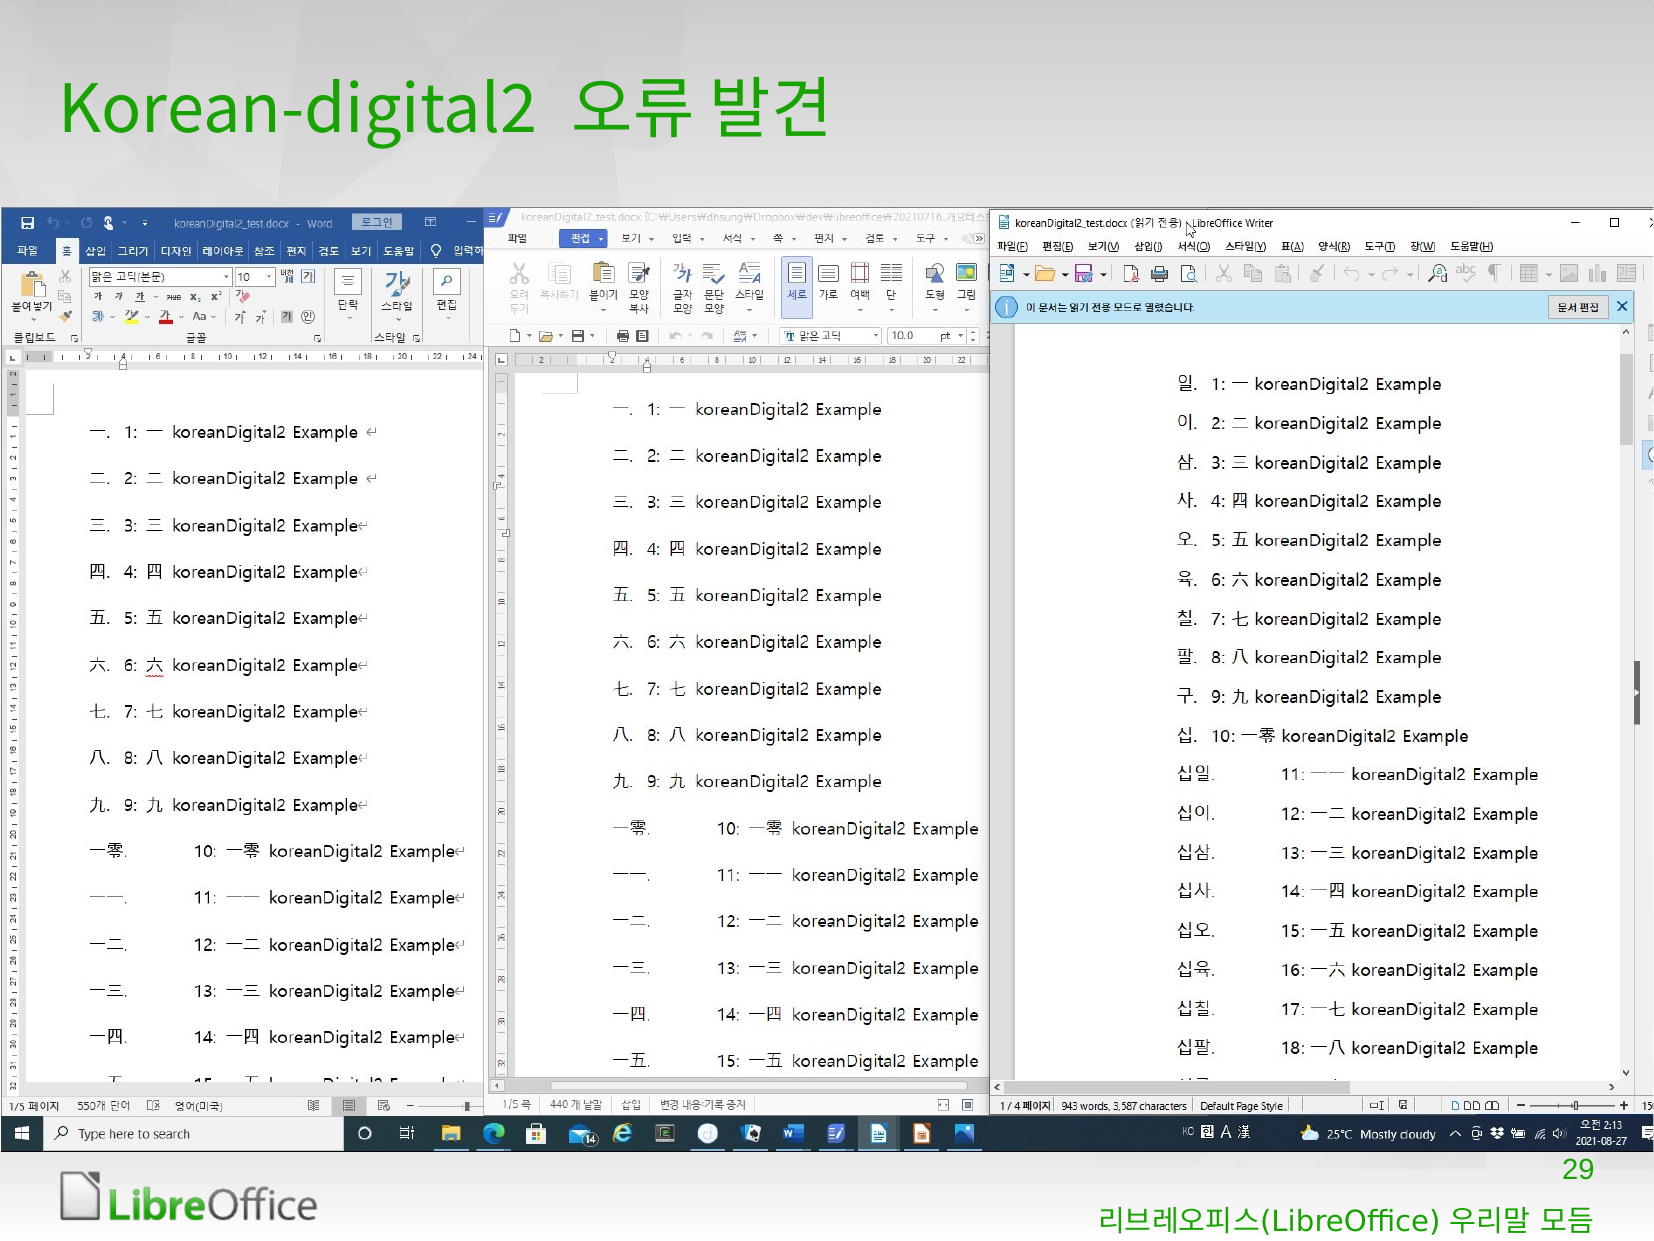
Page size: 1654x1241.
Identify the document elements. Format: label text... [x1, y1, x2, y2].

title Korean-digital2 오류 발견 [59, 29, 1595, 178]
picture [0, 0, 1654, 1240]
picture [1582, 1161, 1590, 1169]
